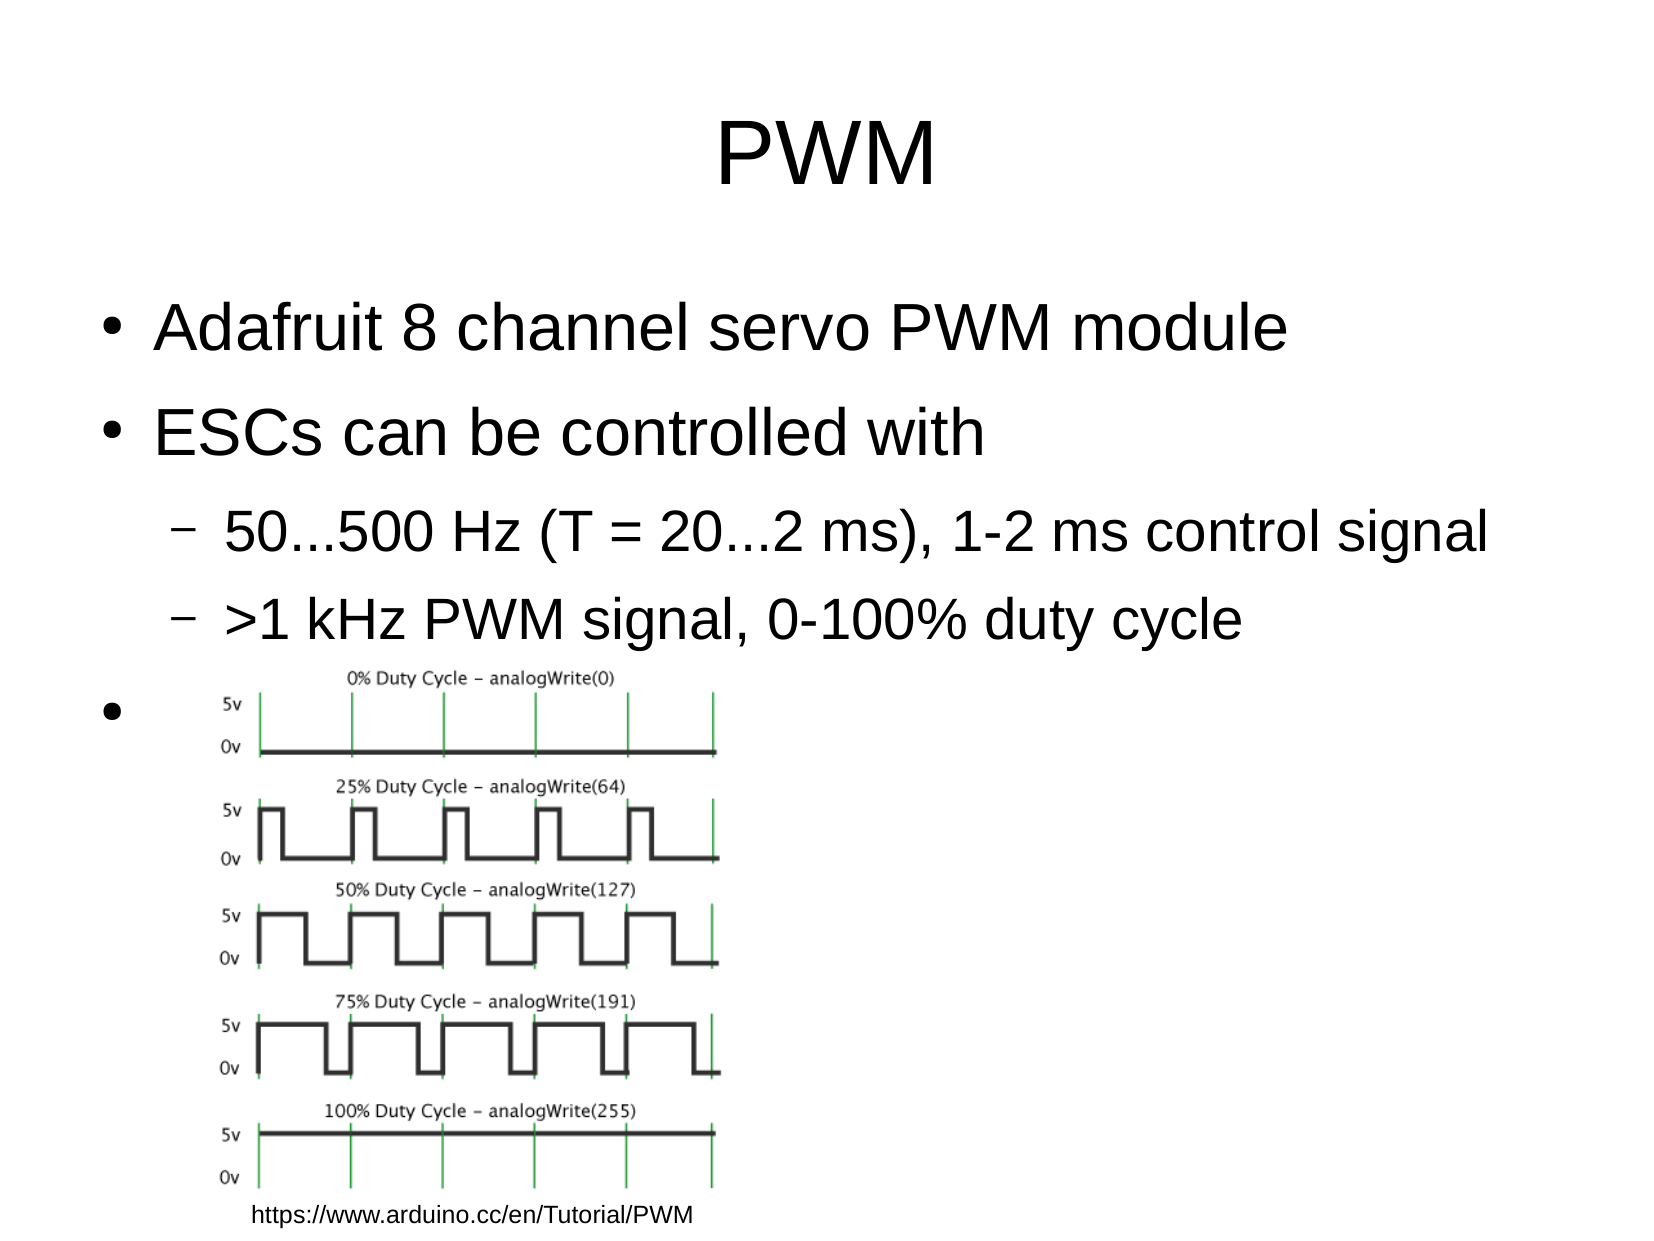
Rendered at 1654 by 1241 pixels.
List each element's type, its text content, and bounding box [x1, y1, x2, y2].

list Adafruit 8 channel servo PWM module ESCs can be controlled with 50...500 Hz (T = 20...2 ms), 1-2 ms control signal >1 kHz PWM signal, 0-100% duty cycle [82, 290, 1571, 1109]
picture [212, 662, 738, 1205]
text_box https://www.arduino.cc/en/Tutorial/PWM [236, 1192, 710, 1236]
title PWM [82, 49, 1571, 257]
